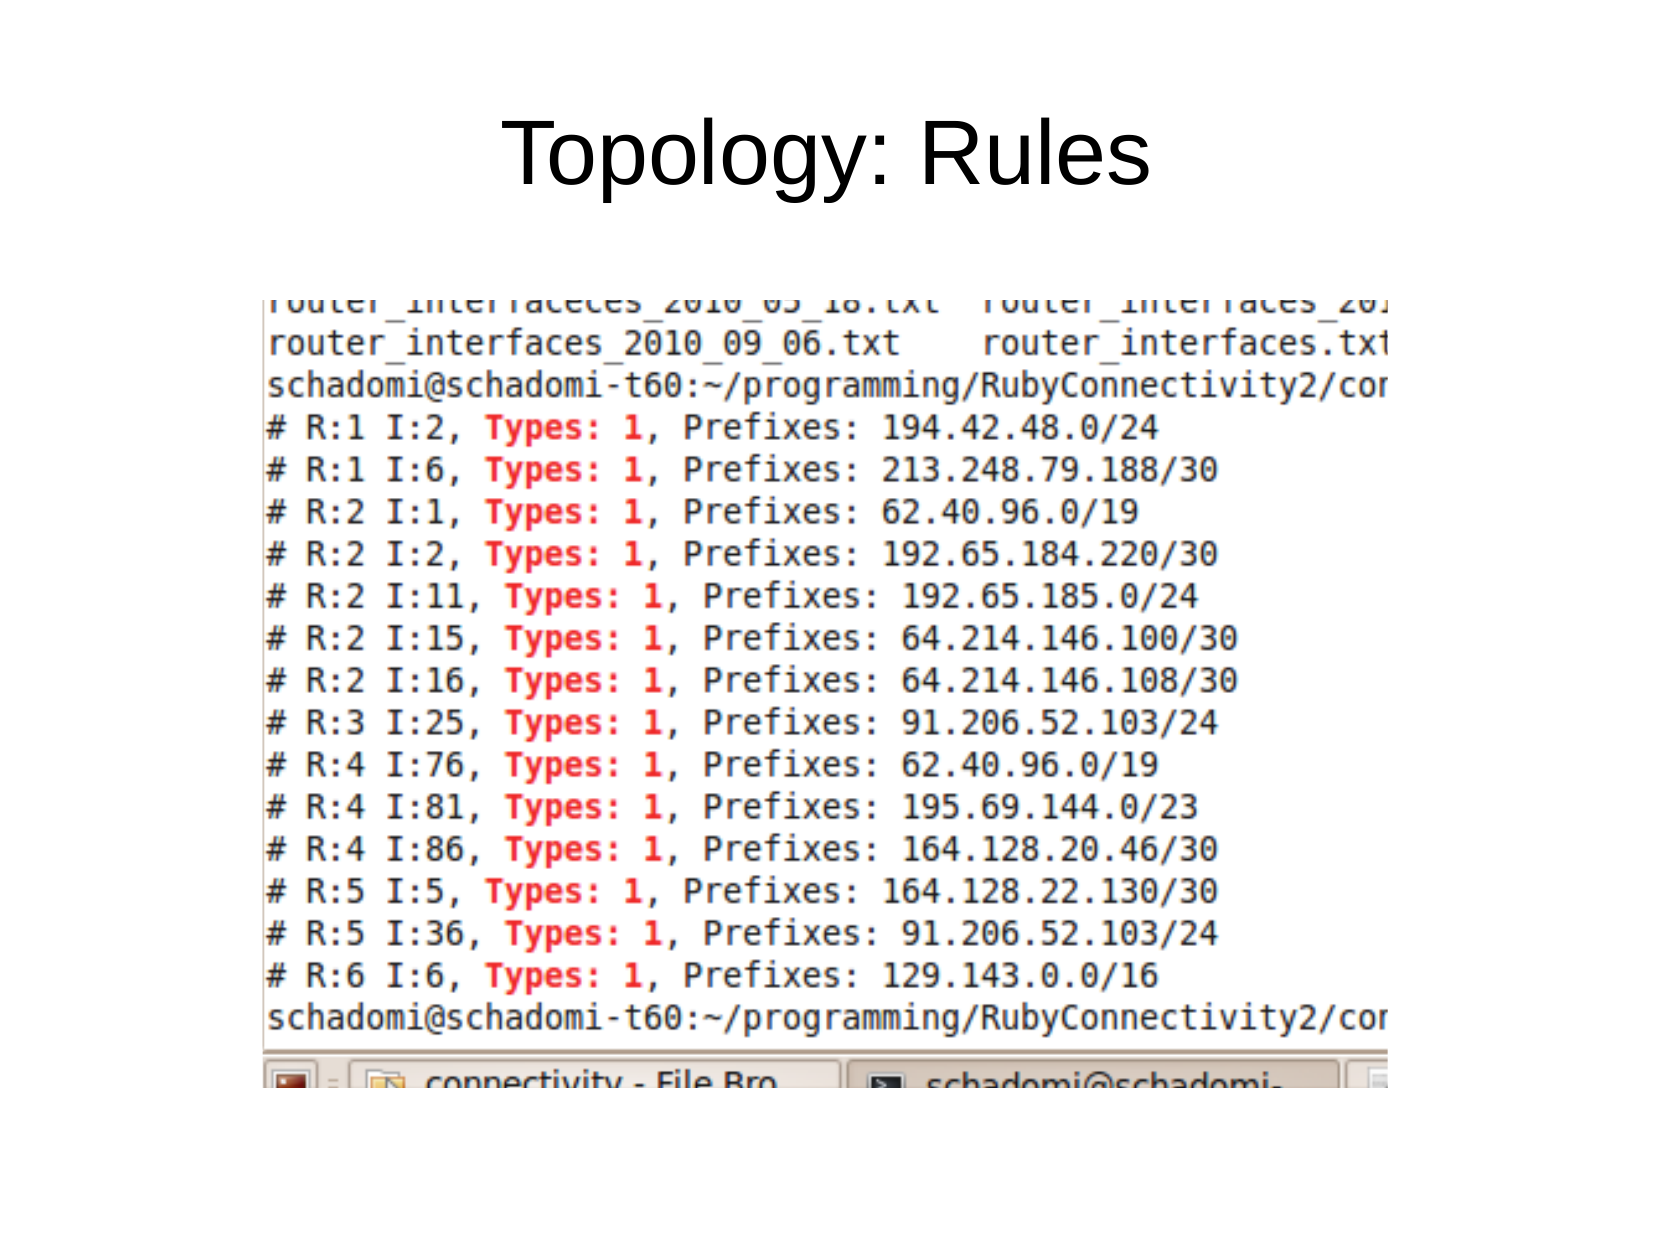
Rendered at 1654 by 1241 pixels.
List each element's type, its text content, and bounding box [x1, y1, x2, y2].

picture [262, 300, 1388, 1088]
title Topology: Rules [82, 56, 1571, 250]
